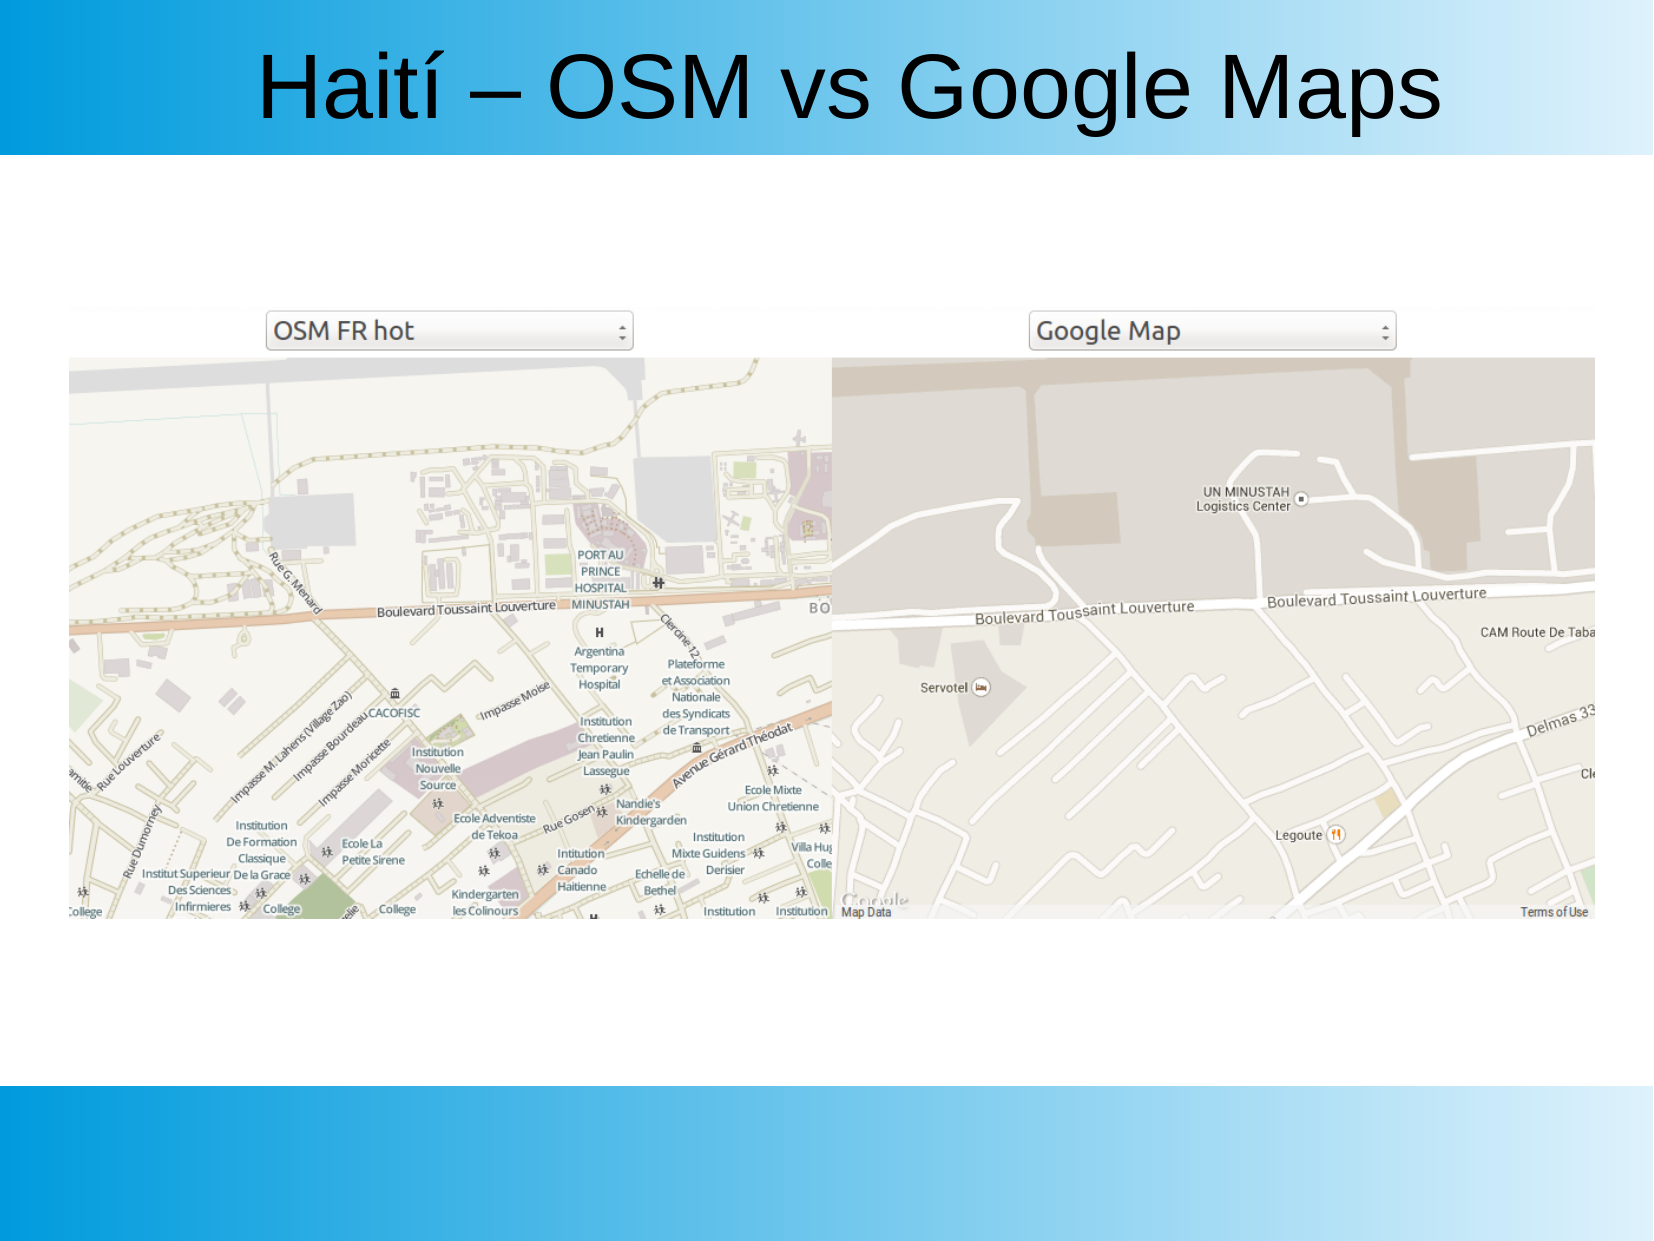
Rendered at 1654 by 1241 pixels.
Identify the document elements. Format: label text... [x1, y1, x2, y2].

text_box Haití – OSM vs Google Maps [224, 35, 1477, 154]
picture [69, 307, 1595, 919]
